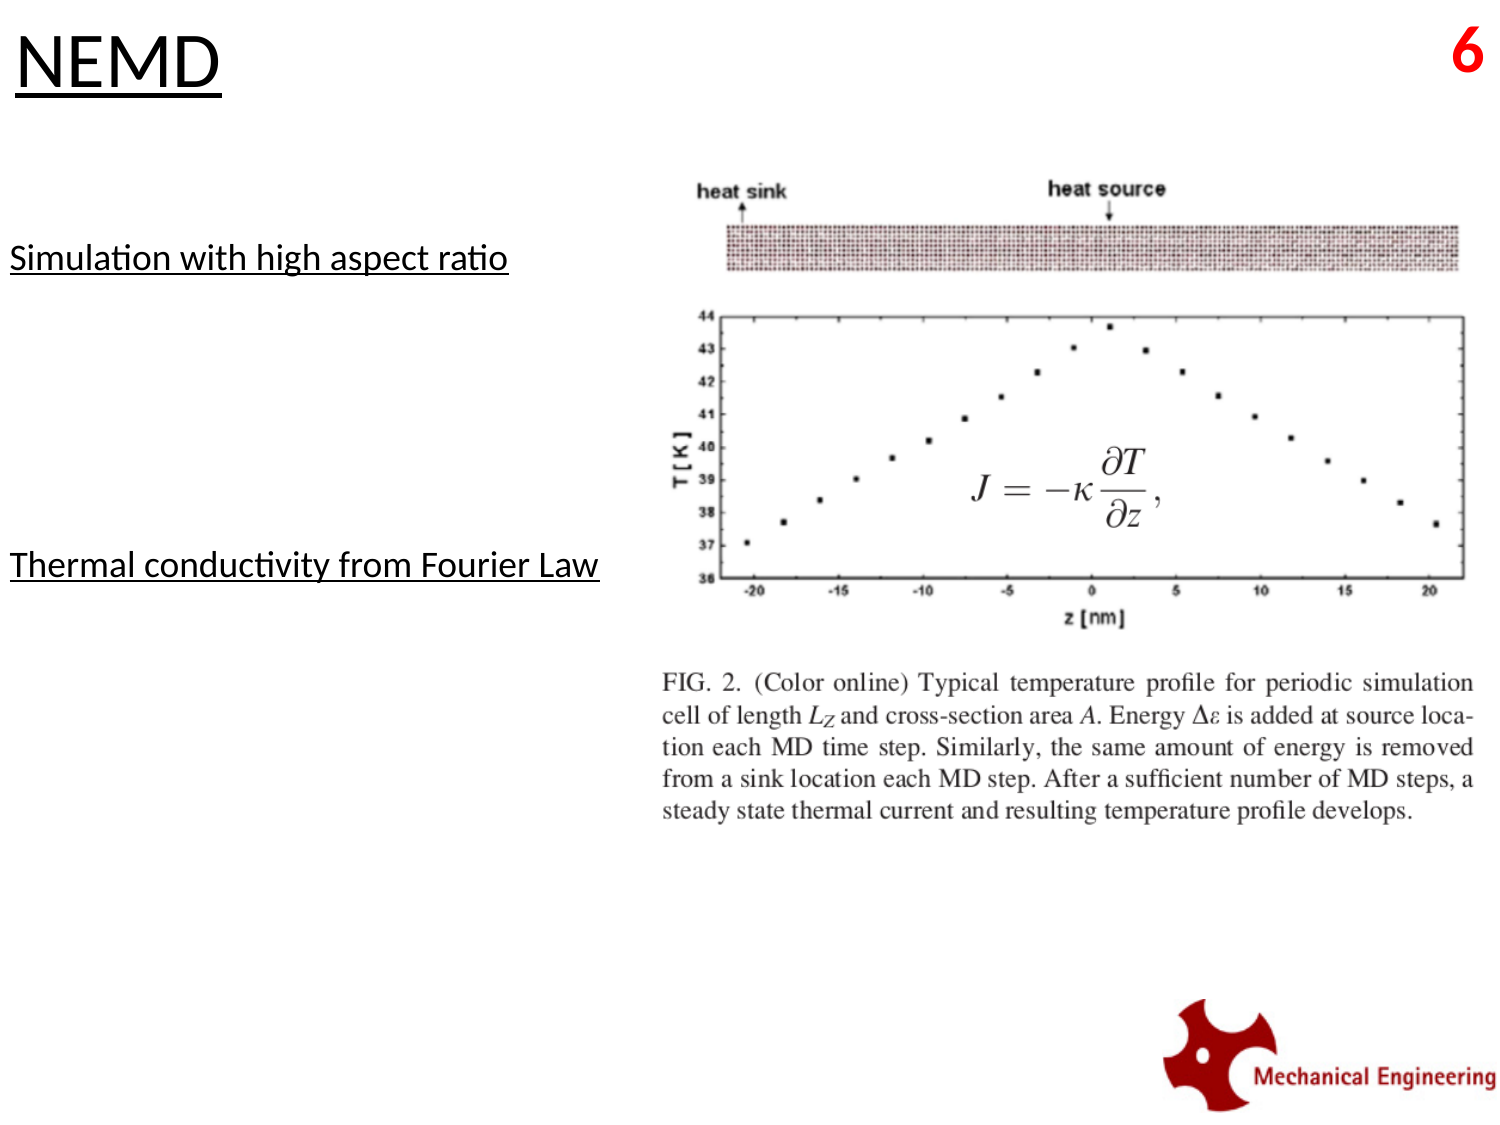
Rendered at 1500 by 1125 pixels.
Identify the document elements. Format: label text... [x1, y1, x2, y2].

text_box 6 [1436, 0, 1500, 93]
title NEMD [0, 0, 1500, 150]
title Simulation with high aspect ratio [0, 195, 661, 315]
picture [641, 154, 1491, 856]
title Thermal conductivity from Fourier Law [0, 502, 631, 623]
picture [1162, 999, 1497, 1113]
